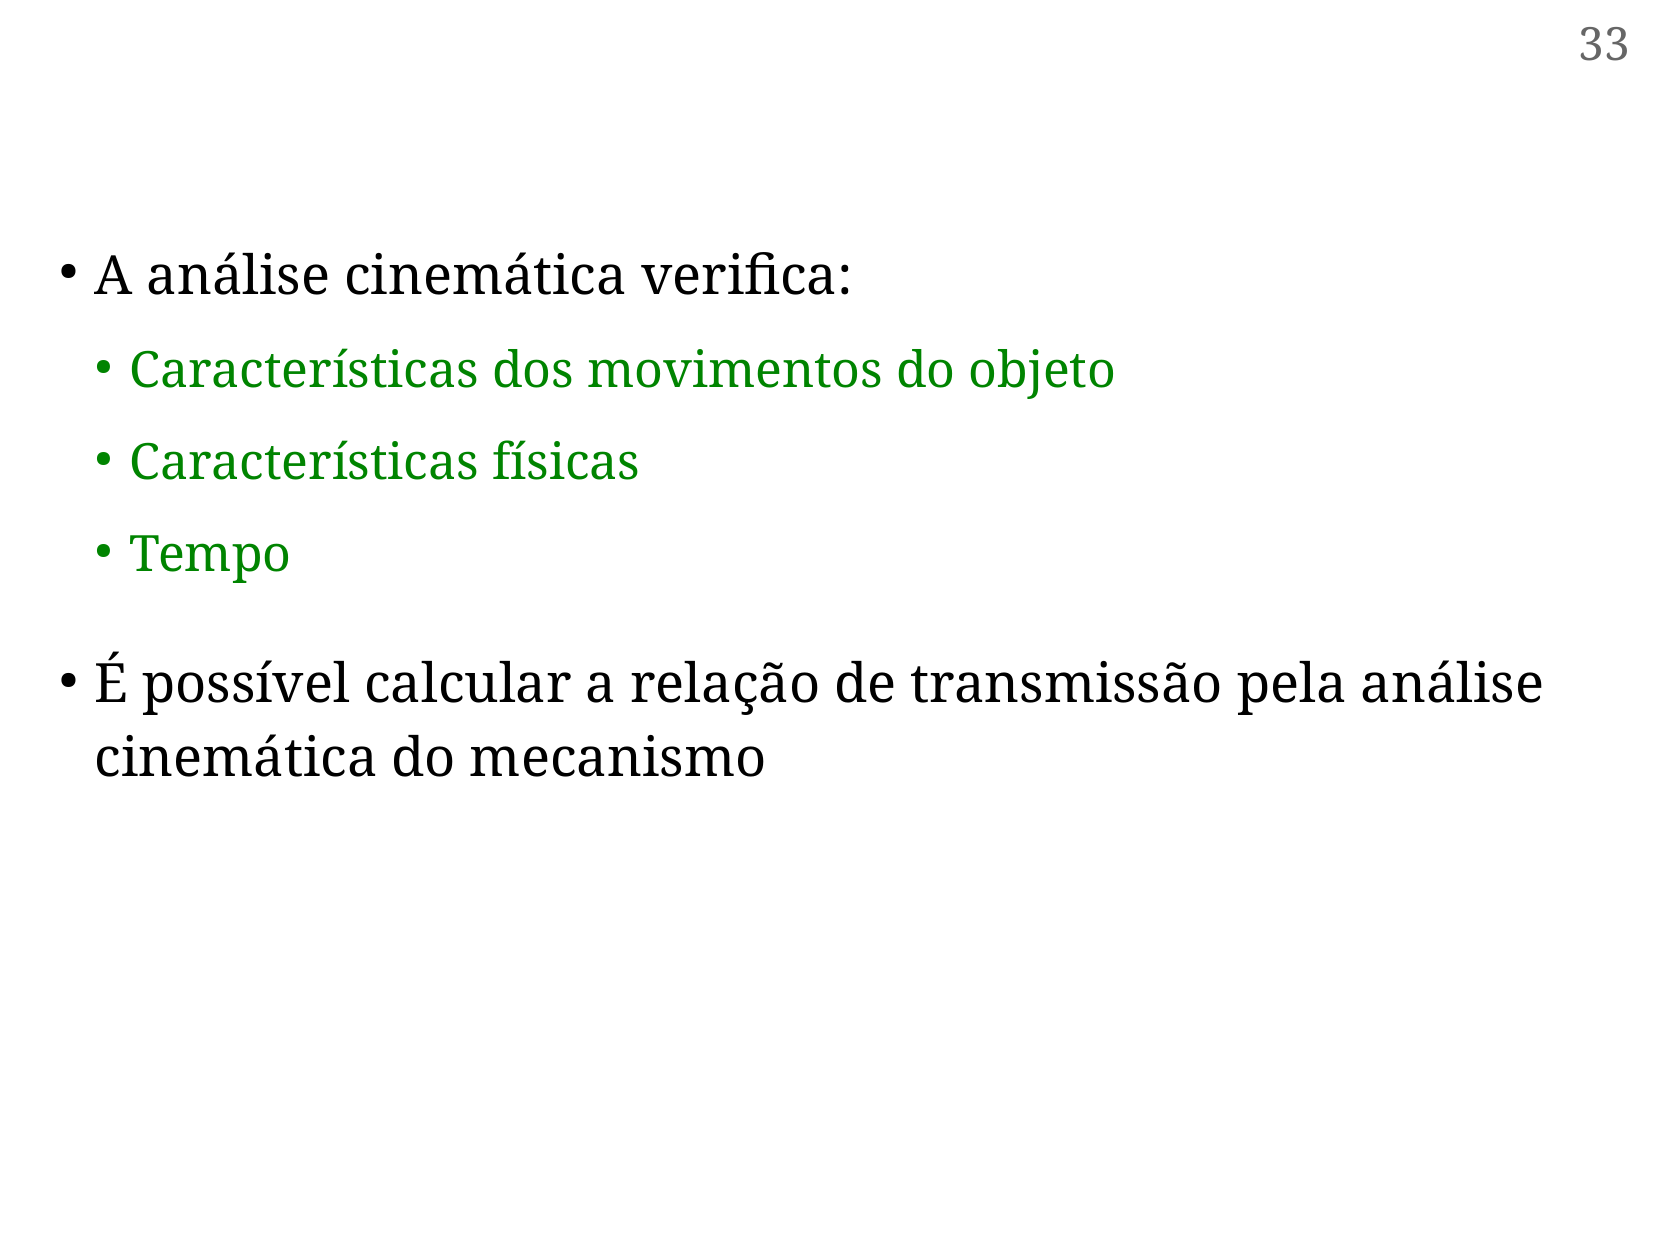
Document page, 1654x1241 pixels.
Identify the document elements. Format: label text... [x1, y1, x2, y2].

list A análise cinemática verifica: Características dos movimentos do objeto Características físicas Tempo É possível calcular a relação de transmissão pela análise cinemática do mecanismo [59, 236, 1595, 1211]
